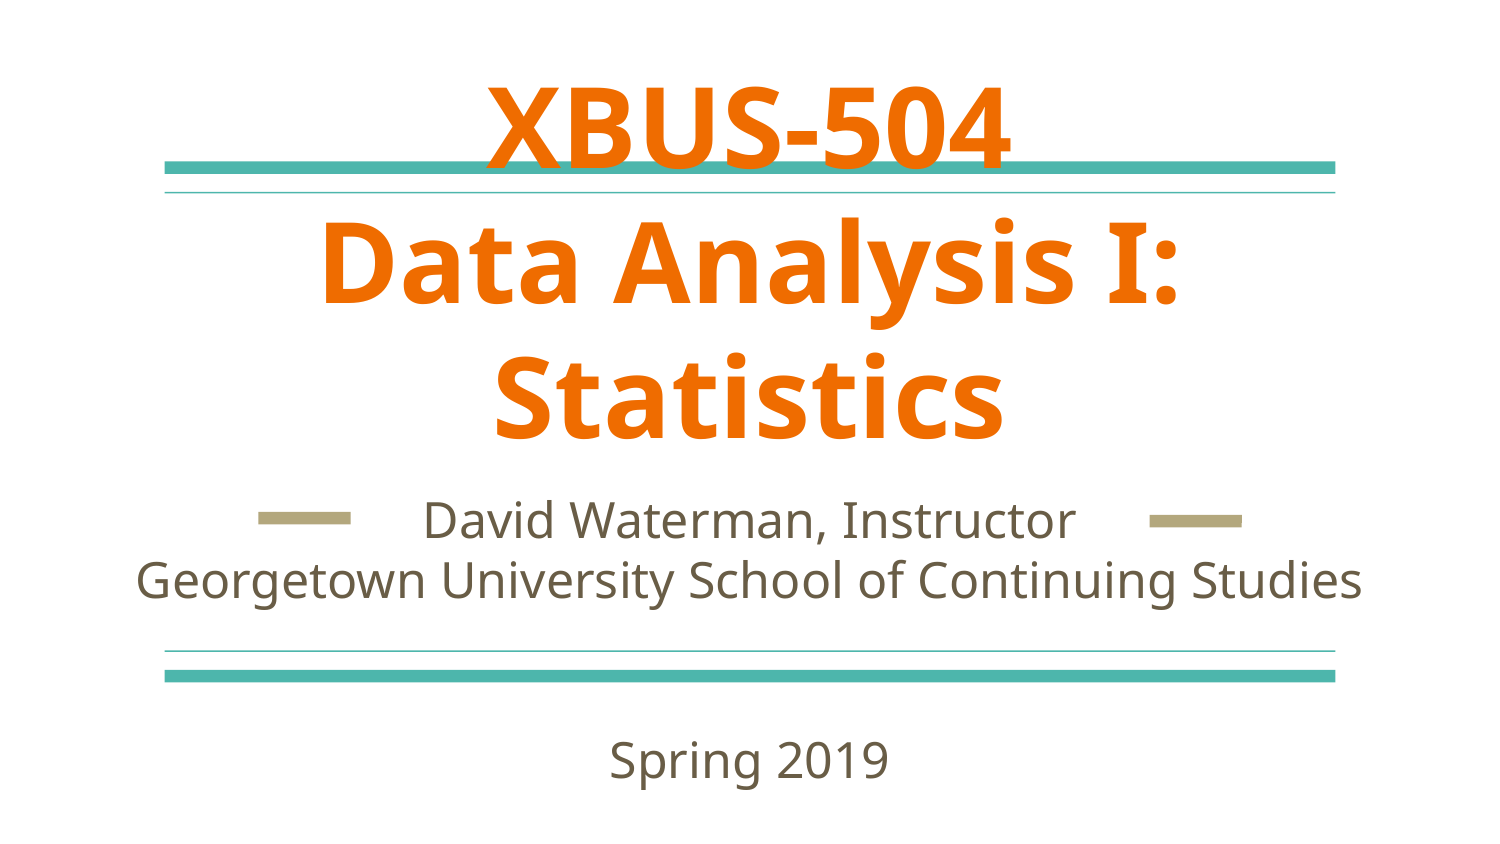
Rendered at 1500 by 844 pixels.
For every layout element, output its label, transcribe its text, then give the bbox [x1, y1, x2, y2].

subtitle David Waterman, Instructor Georgetown University School of Continuing Studies Spring 2019 [51, 473, 1449, 703]
title XBUS-504 Data Analysis I: Statistics [51, 154, 1449, 473]
